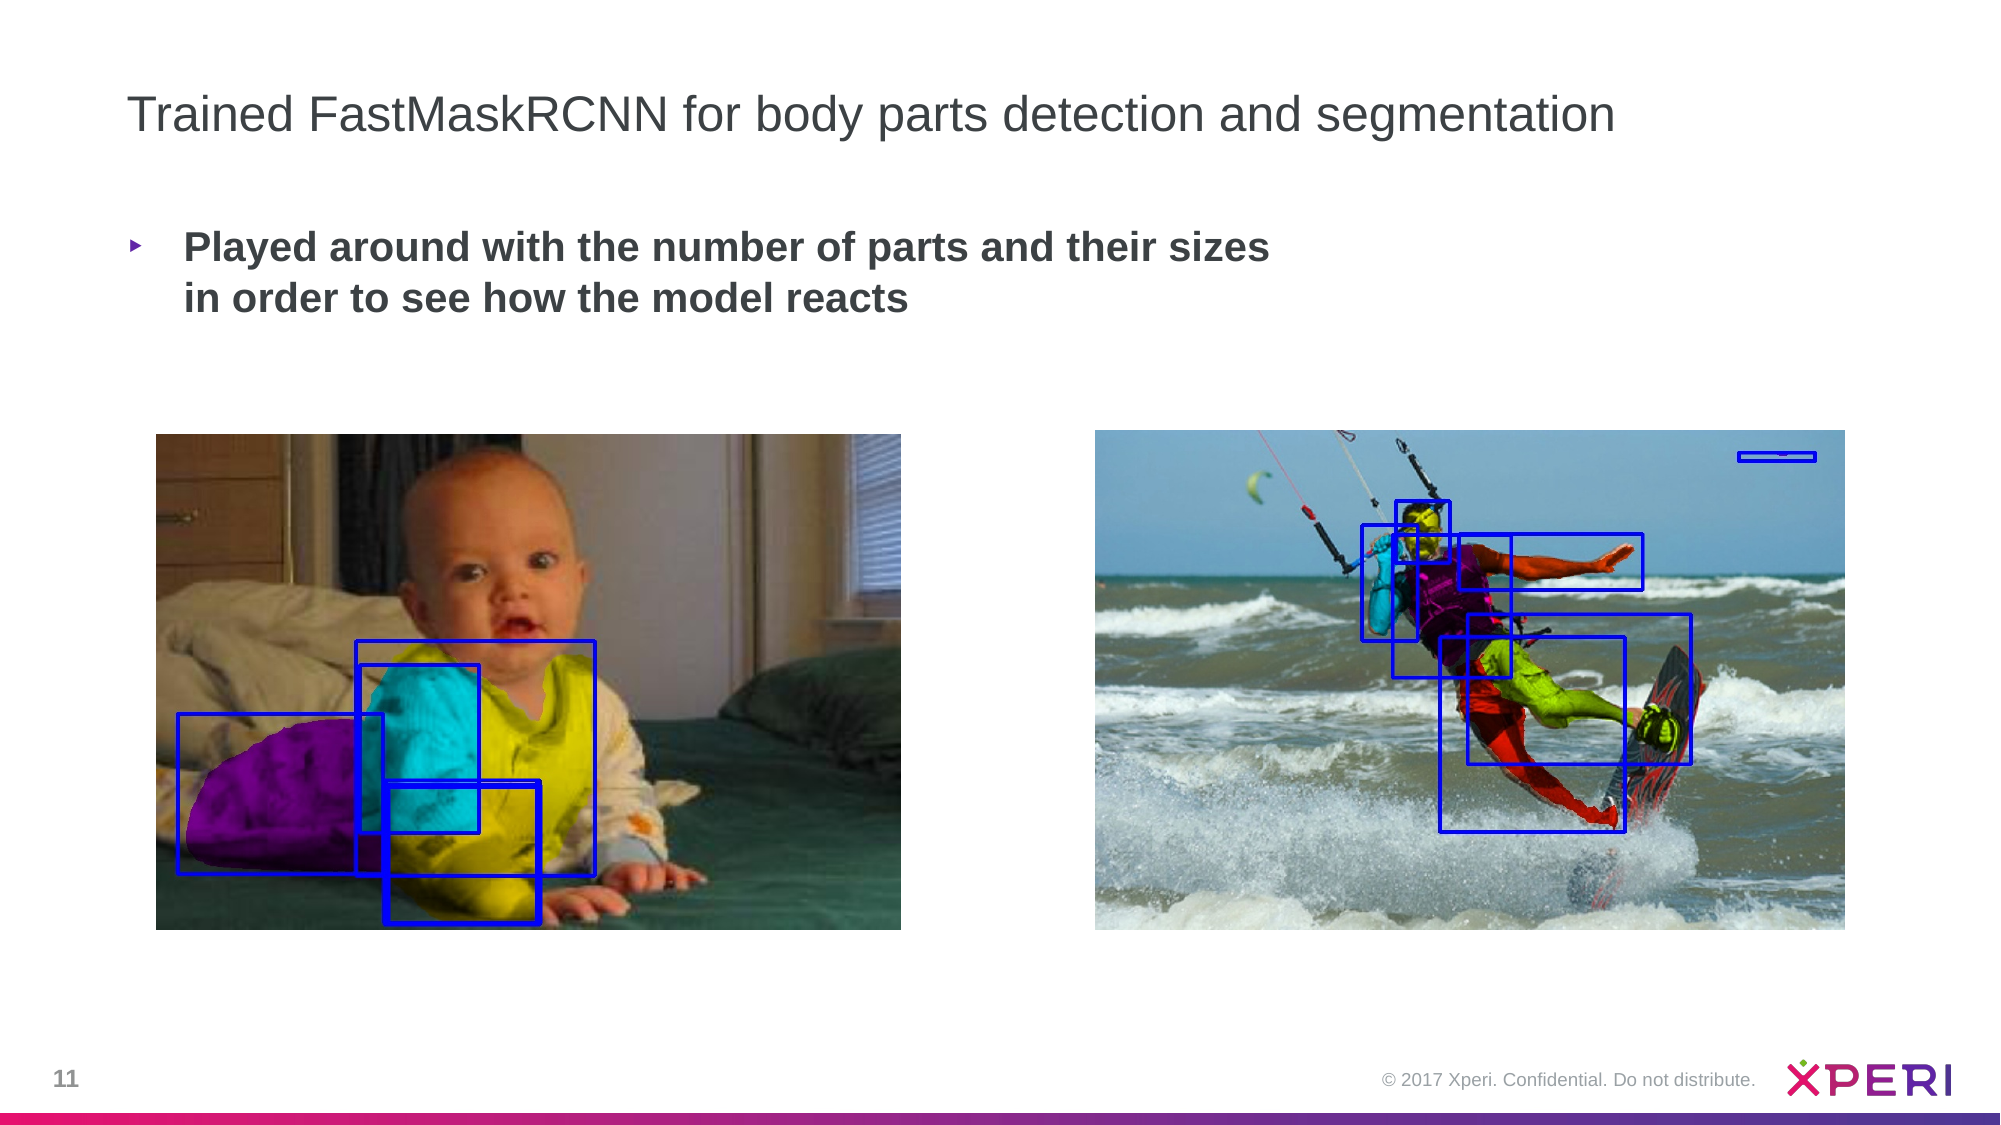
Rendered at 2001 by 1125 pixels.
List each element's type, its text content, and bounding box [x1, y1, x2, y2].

list Played around with the number of parts and their sizes in order to see how the model reacts [127, 220, 1306, 1009]
picture [0, 0, 2000, 1125]
slide_number <number> [52, 1062, 112, 1095]
title Trained FastMaskRCNN for body parts detection and segmentation [126, 81, 1872, 157]
